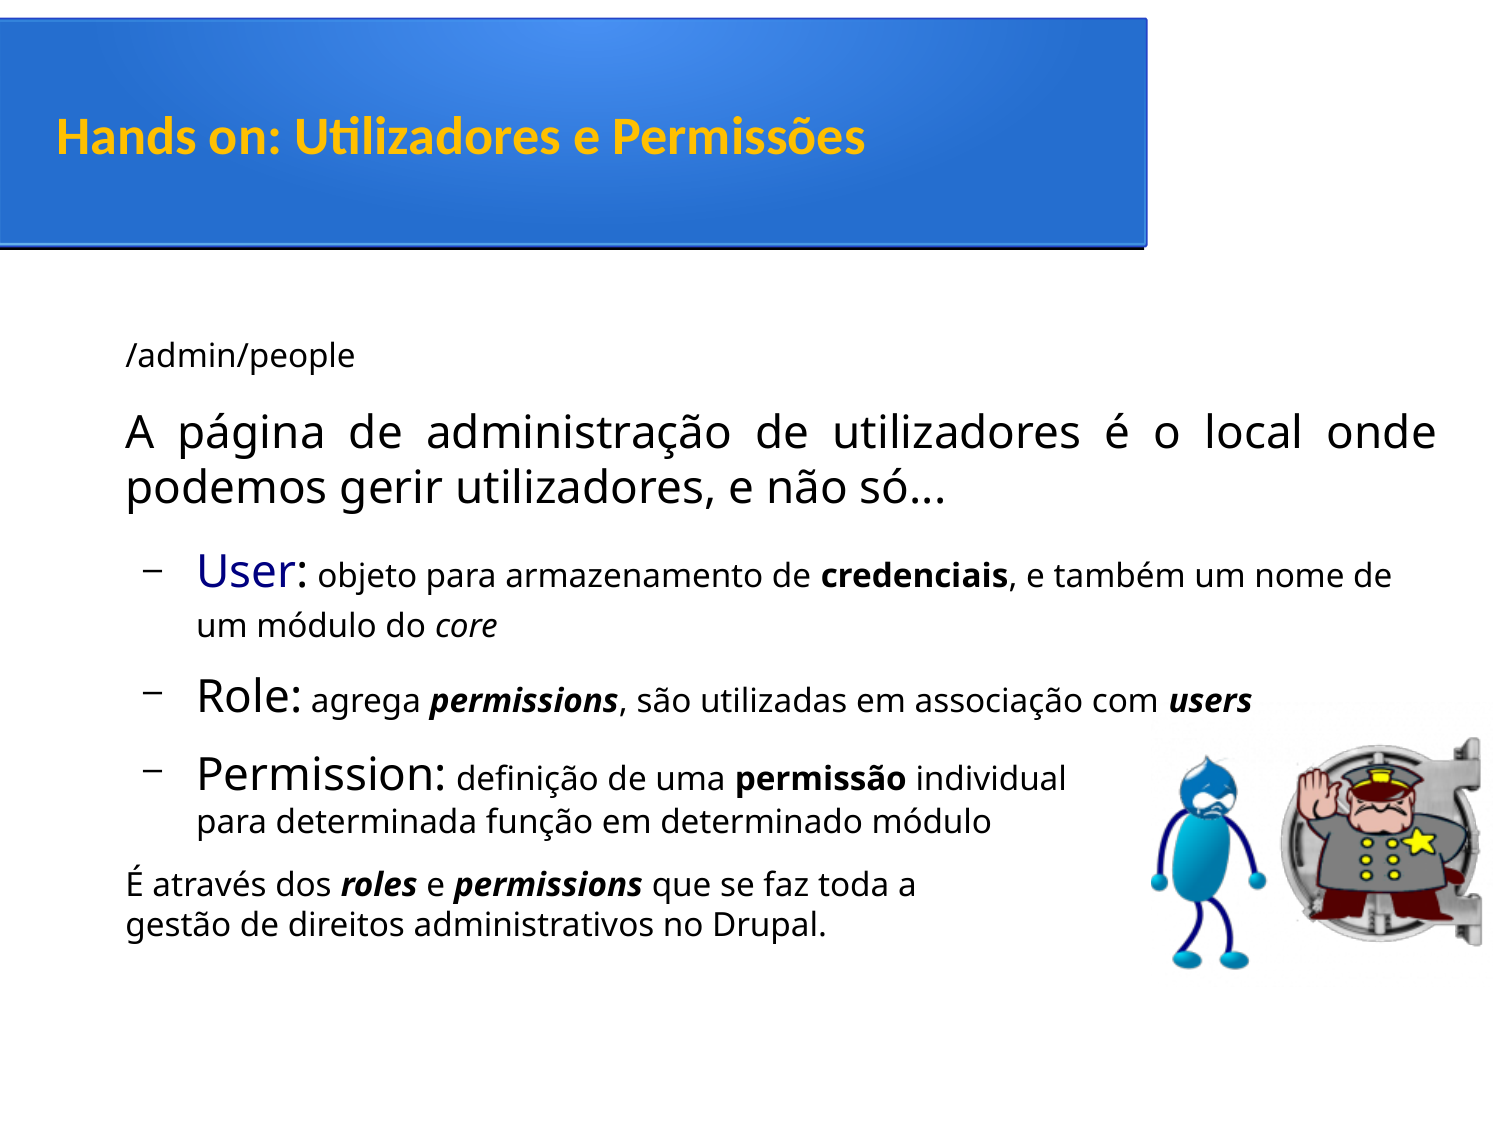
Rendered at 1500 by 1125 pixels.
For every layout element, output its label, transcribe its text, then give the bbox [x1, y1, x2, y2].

picture [1151, 702, 1493, 987]
title Hands on: Utilizadores e Permissões [41, 41, 1111, 225]
list /admin/people A página de administração de utilizadores é o local onde podemos gerir utilizadores, e não só... User: objeto para armazenamento de credenciais, e também um nome de um módulo do core Role: agrega permissions, são utilizadas em associação com users Permission: definição de uma permissão individual para determinada função em determinado módulo É através dos roles e permissions que se faz toda a gestão de direitos administrativos no Drupal. [39, 326, 1453, 966]
